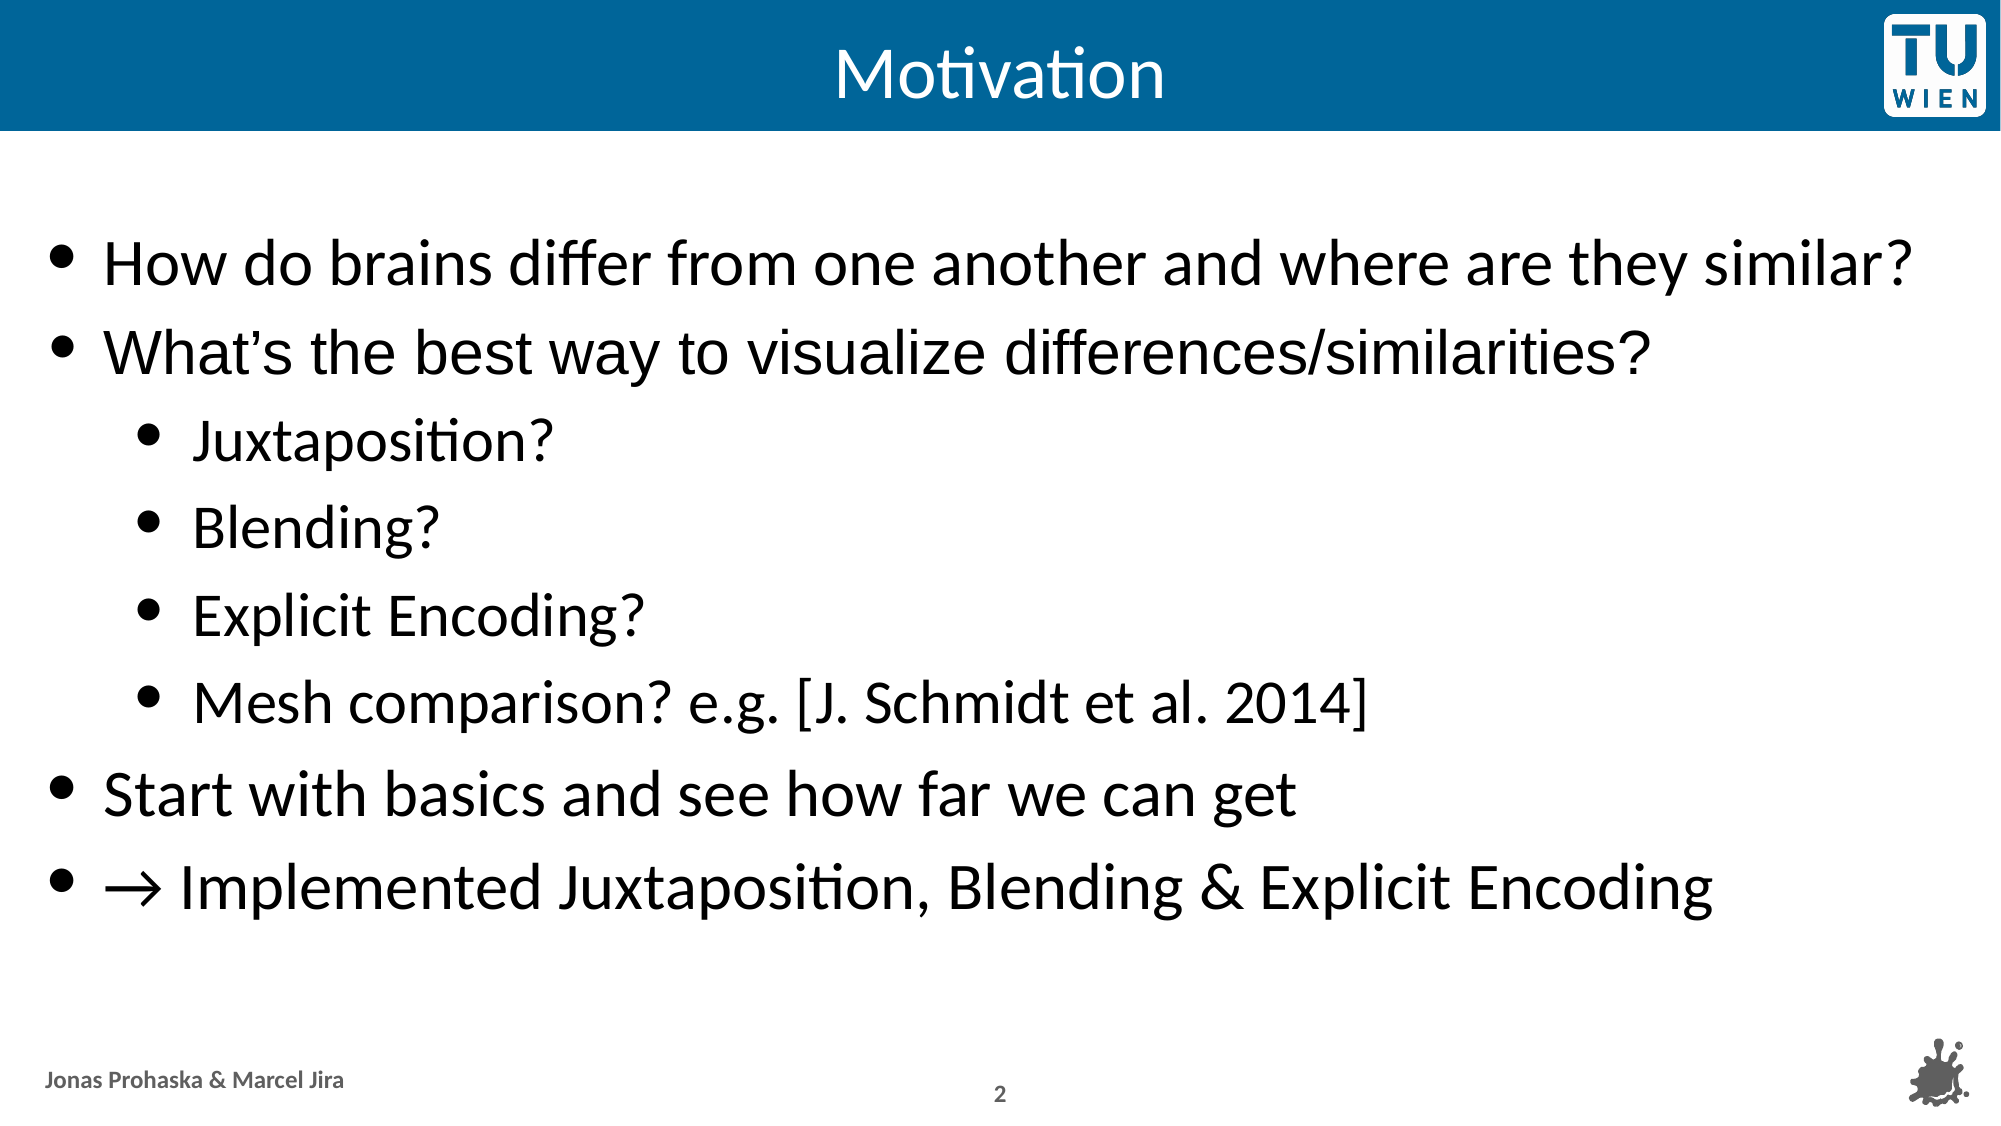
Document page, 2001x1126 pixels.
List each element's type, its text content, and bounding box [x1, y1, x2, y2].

text_box Jonas Prohaska & Marcel Jira [25, 1068, 837, 1118]
picture [1885, 15, 1985, 116]
text_box Motivation [137, 6, 1863, 131]
text_box <number> [882, 1067, 1119, 1118]
text_box How do brains differ from one another and where are they similar? What’s the best way to visualize differences/similarities? Juxtaposition? Blending? Explicit Encoding? Mesh comparison? e.g. [J. Schmidt et al. 2014] Start with basics and see how far we can get → Implemented Juxtaposition, Blending & Explicit Encoding [25, 150, 1969, 1048]
